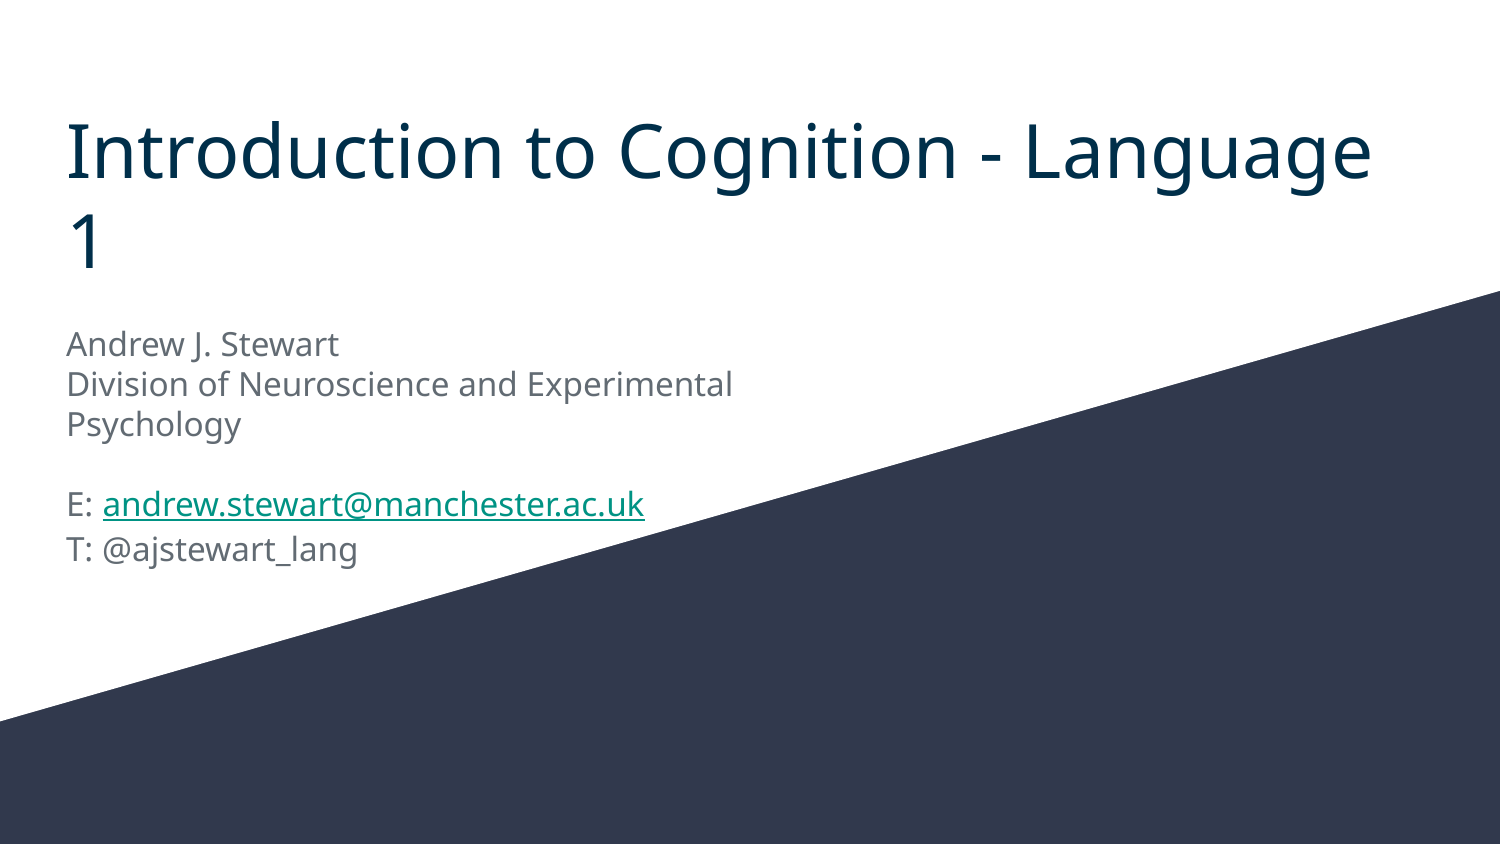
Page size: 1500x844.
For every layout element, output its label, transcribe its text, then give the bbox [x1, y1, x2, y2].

title Introduction to Cognition - Language 1 [51, 88, 1449, 299]
subtitle Andrew J. Stewart Division of Neuroscience and Experimental Psychology E: andrew.stewart@manchester.ac.uk T: @ajstewart_lang [51, 308, 923, 630]
